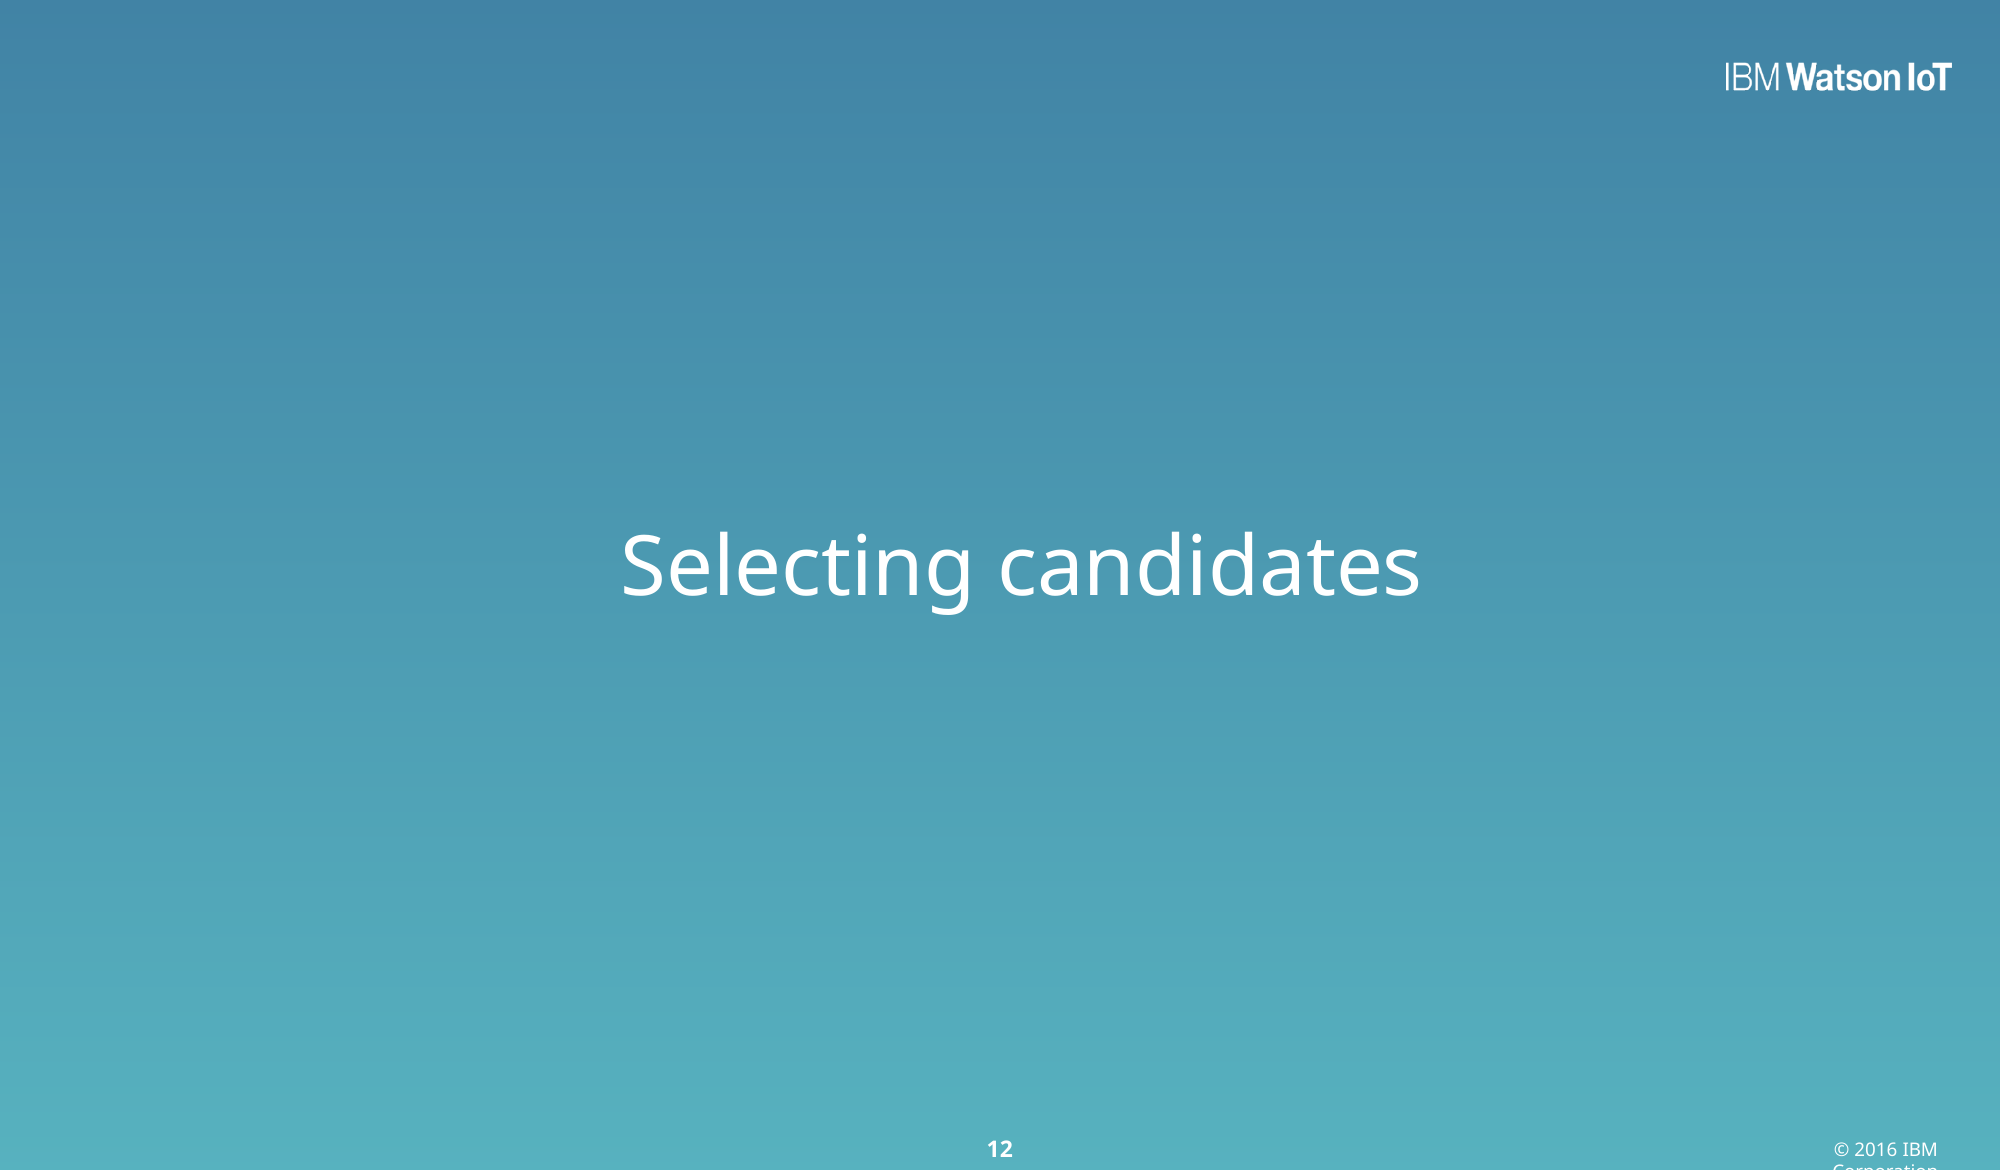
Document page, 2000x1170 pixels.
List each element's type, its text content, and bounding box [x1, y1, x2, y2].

title Selecting candidates [272, 391, 1772, 734]
picture [1726, 62, 1952, 91]
